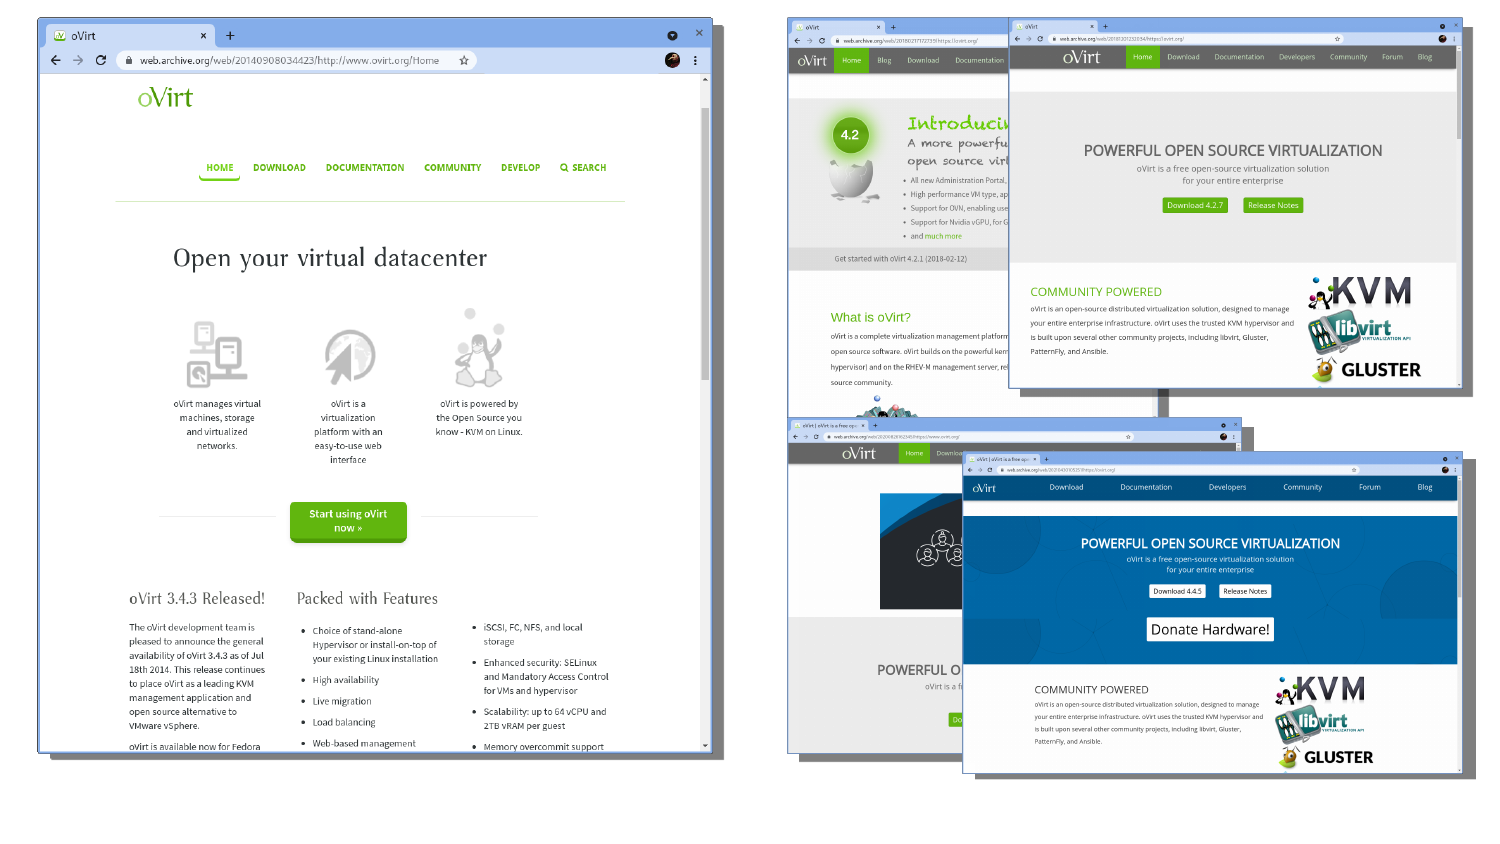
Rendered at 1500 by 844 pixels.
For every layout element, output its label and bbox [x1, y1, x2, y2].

picture [37, 17, 713, 754]
picture [787, 17, 1463, 774]
